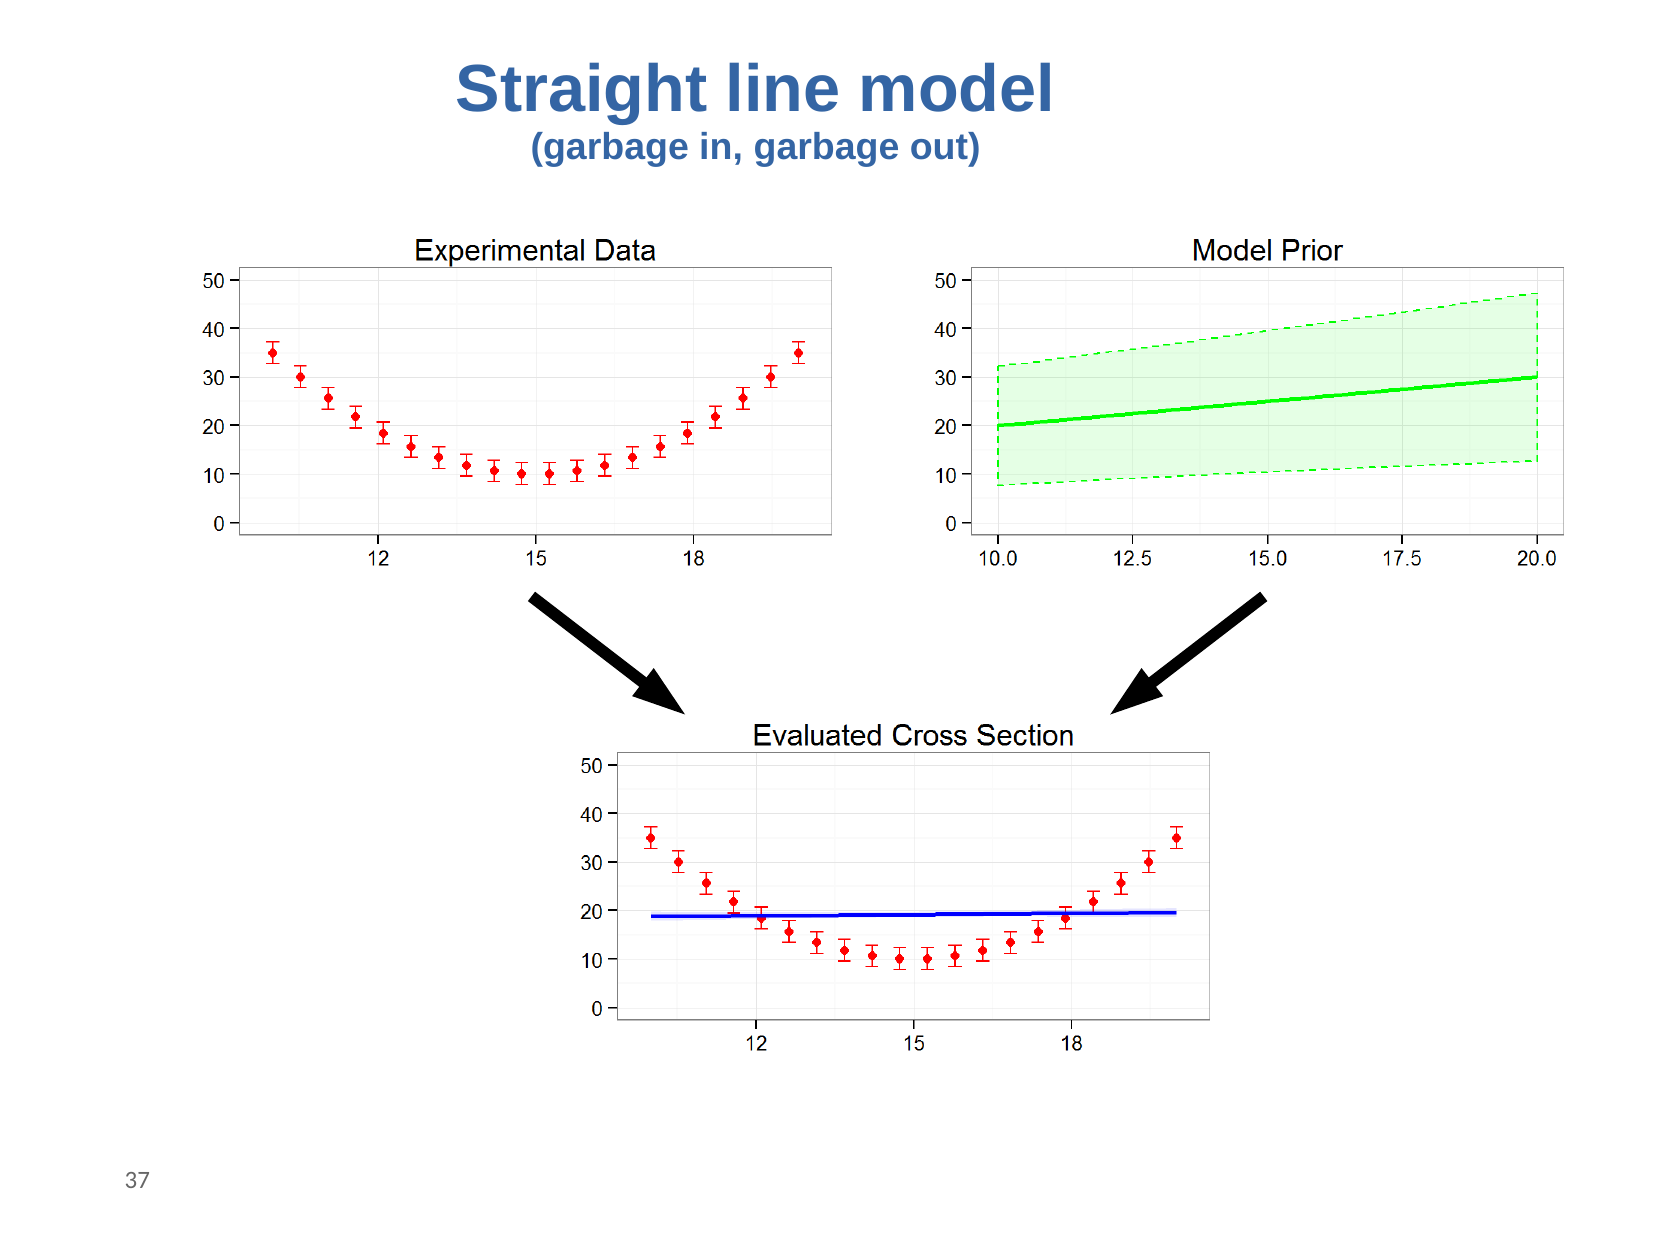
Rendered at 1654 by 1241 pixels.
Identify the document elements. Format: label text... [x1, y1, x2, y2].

title Straight line model (garbage in, garbage out) [147, 5, 1365, 213]
picture [885, 200, 1594, 614]
picture [531, 685, 1240, 1099]
picture [153, 200, 862, 614]
